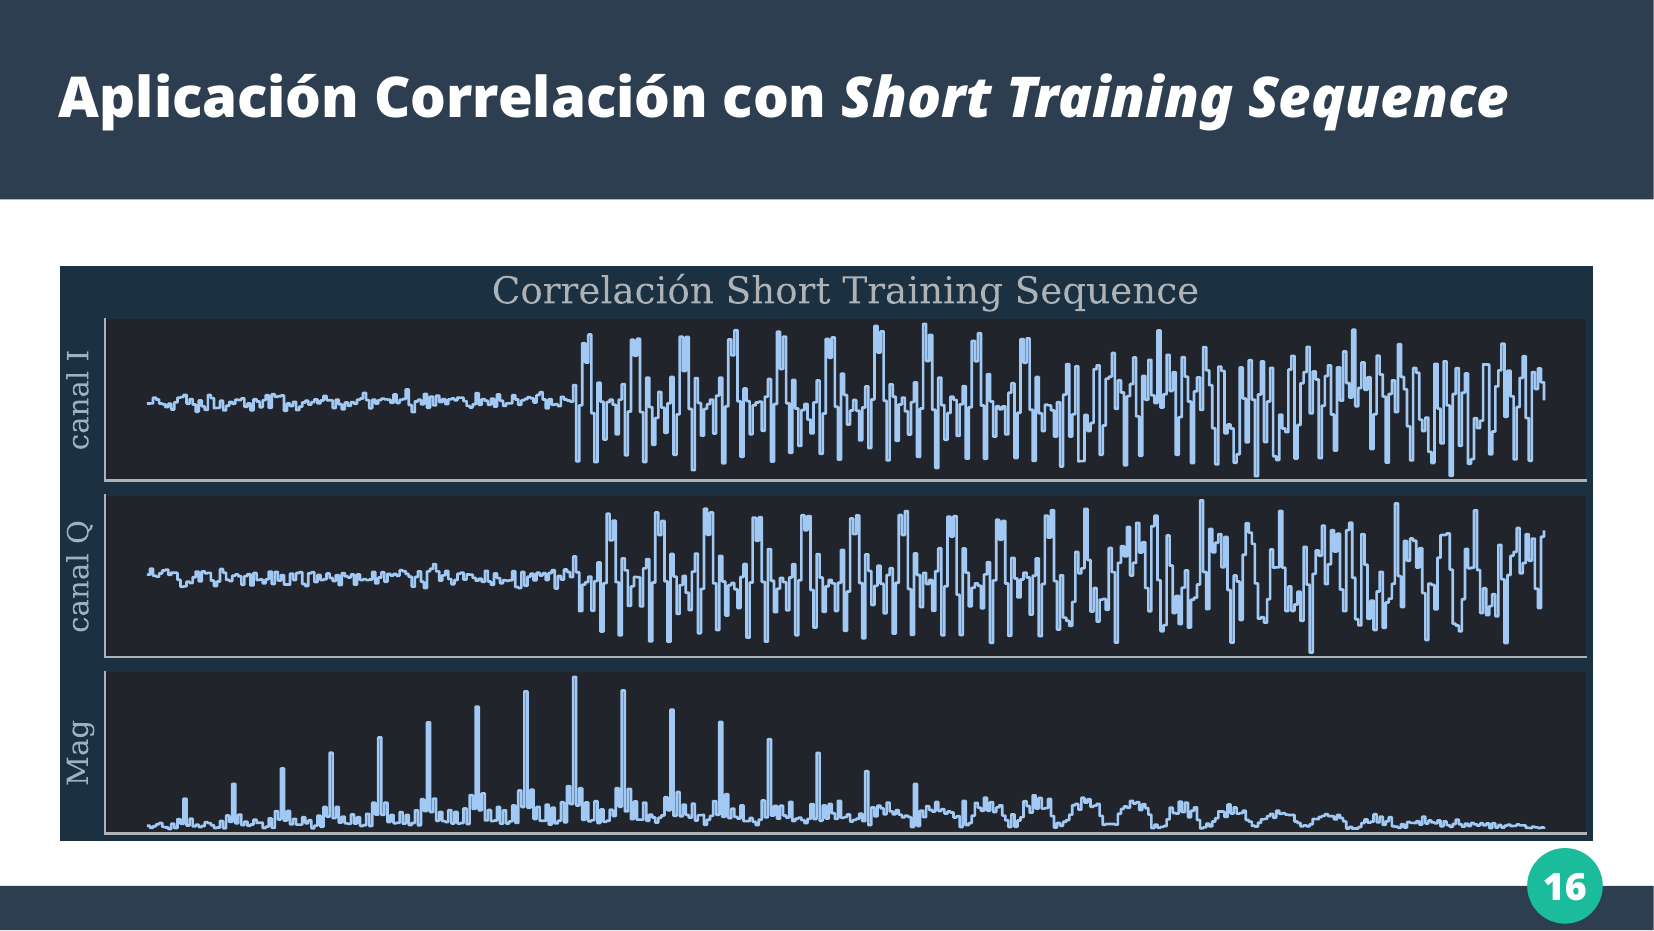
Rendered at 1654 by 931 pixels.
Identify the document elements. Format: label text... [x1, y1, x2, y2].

title Aplicación Correlación con Short Training Sequence [59, 37, 1595, 155]
picture [59, 265, 1595, 843]
